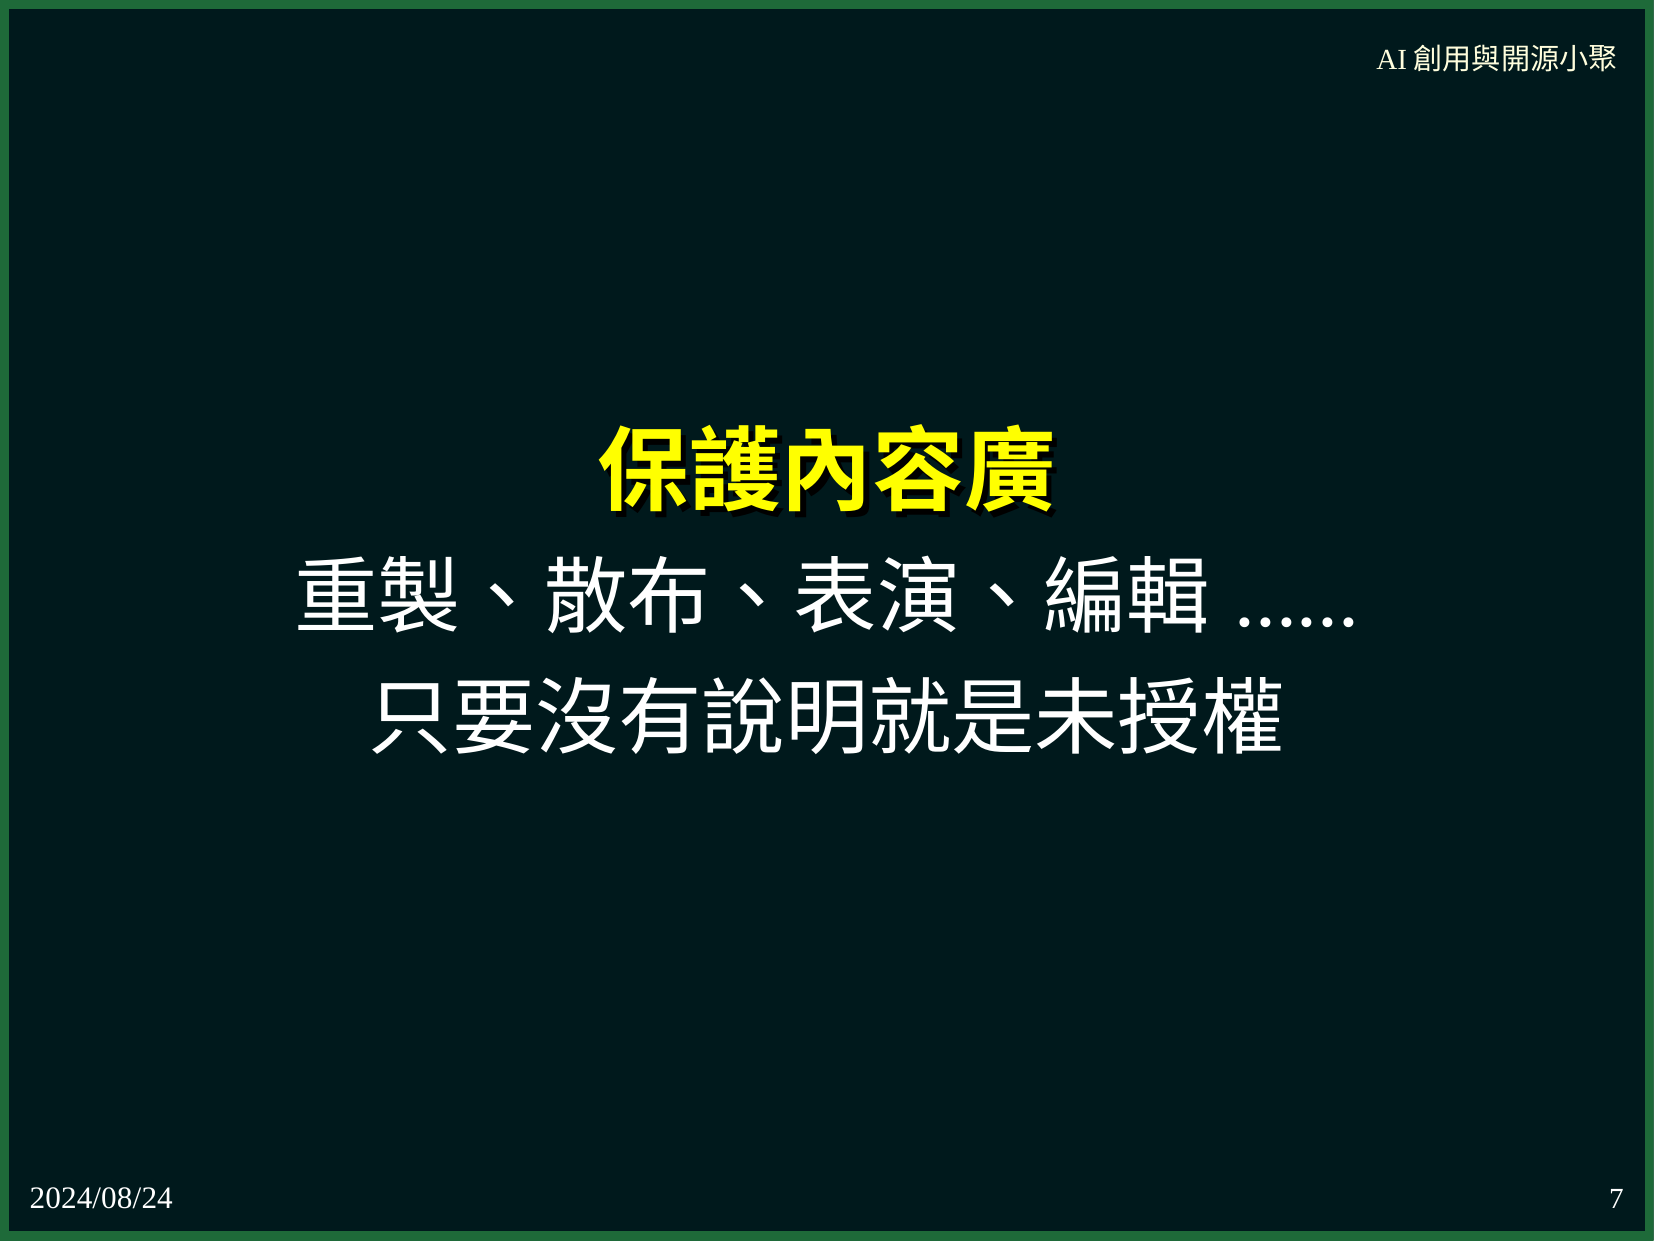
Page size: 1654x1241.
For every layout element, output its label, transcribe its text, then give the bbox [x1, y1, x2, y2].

title 保護內容廣 重製、散布、表演、編輯...... 只要沒有說明就是未授權 [82, 242, 1571, 927]
